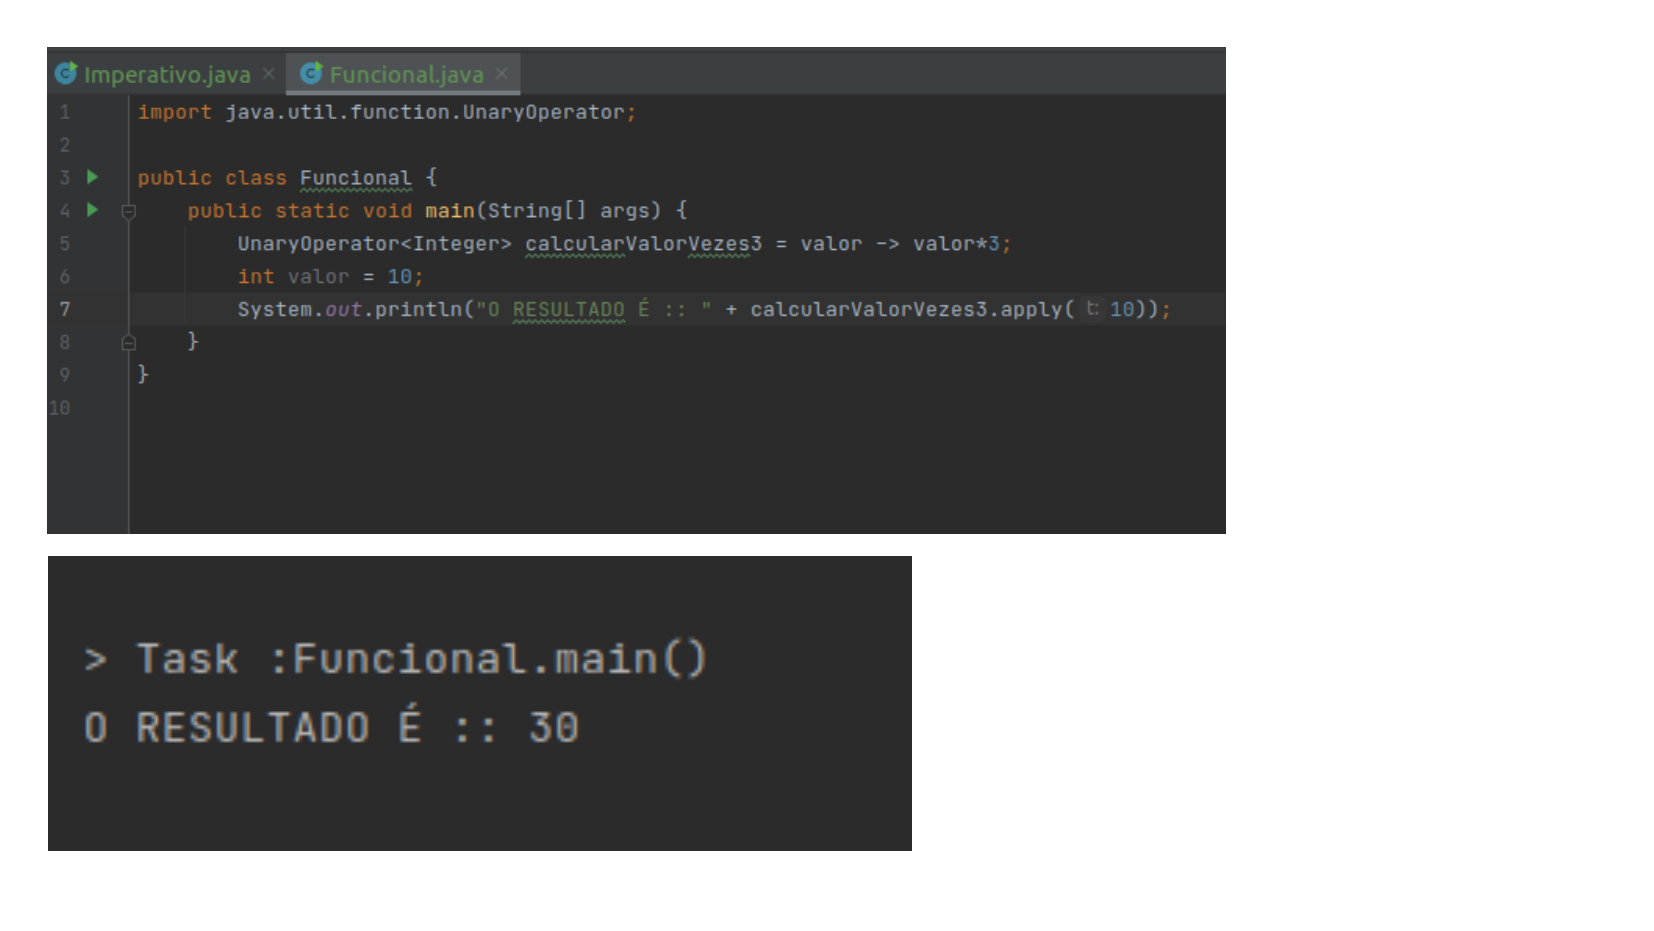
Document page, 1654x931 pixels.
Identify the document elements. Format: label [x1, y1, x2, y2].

picture [48, 556, 912, 851]
picture [47, 47, 1226, 534]
